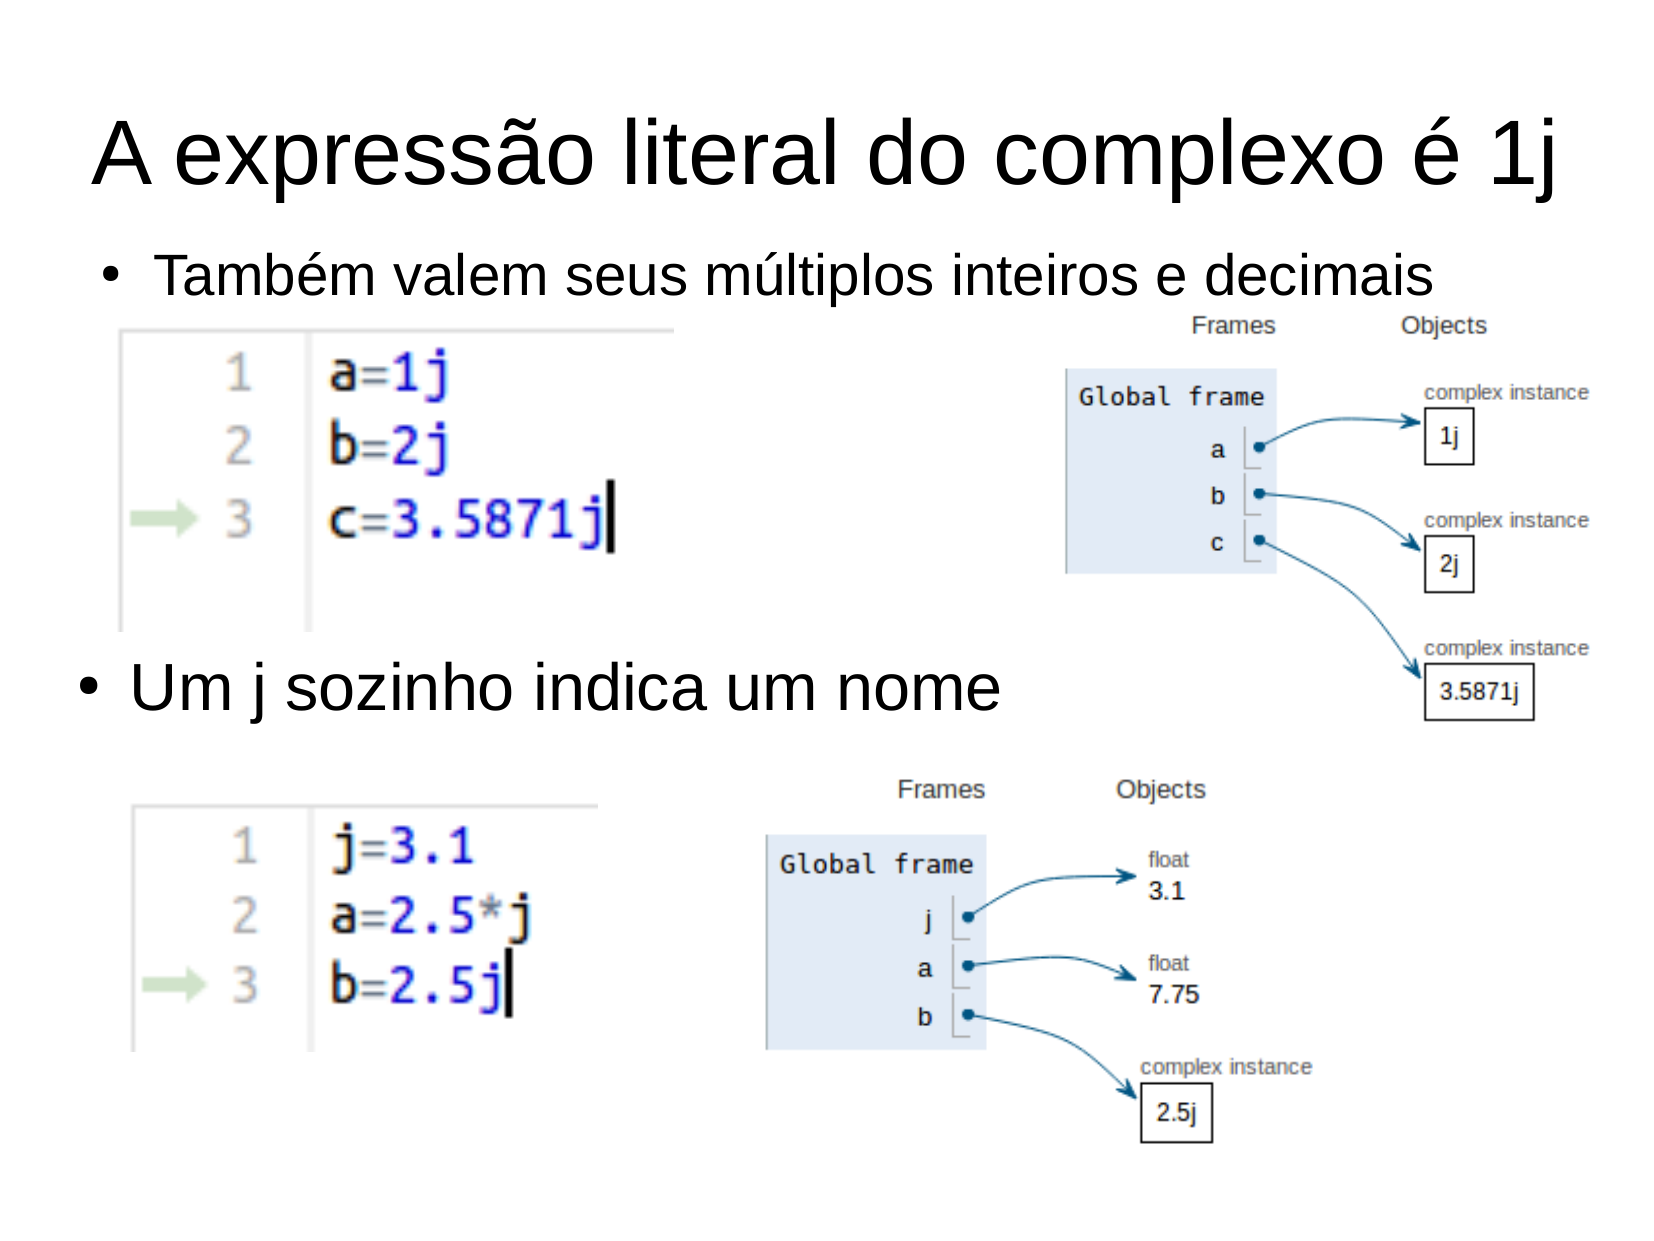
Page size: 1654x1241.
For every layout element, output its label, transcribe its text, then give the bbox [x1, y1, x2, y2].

picture [93, 307, 674, 632]
picture [118, 880, 598, 1052]
picture [1060, 307, 1607, 736]
list Um j sozinho indica um nome [59, 650, 1548, 880]
title A expressão literal do complexo é 1j [82, 49, 1571, 242]
picture [744, 880, 1323, 1158]
list Também valem seus múltiplos inteiros e decimais [82, 242, 1571, 473]
